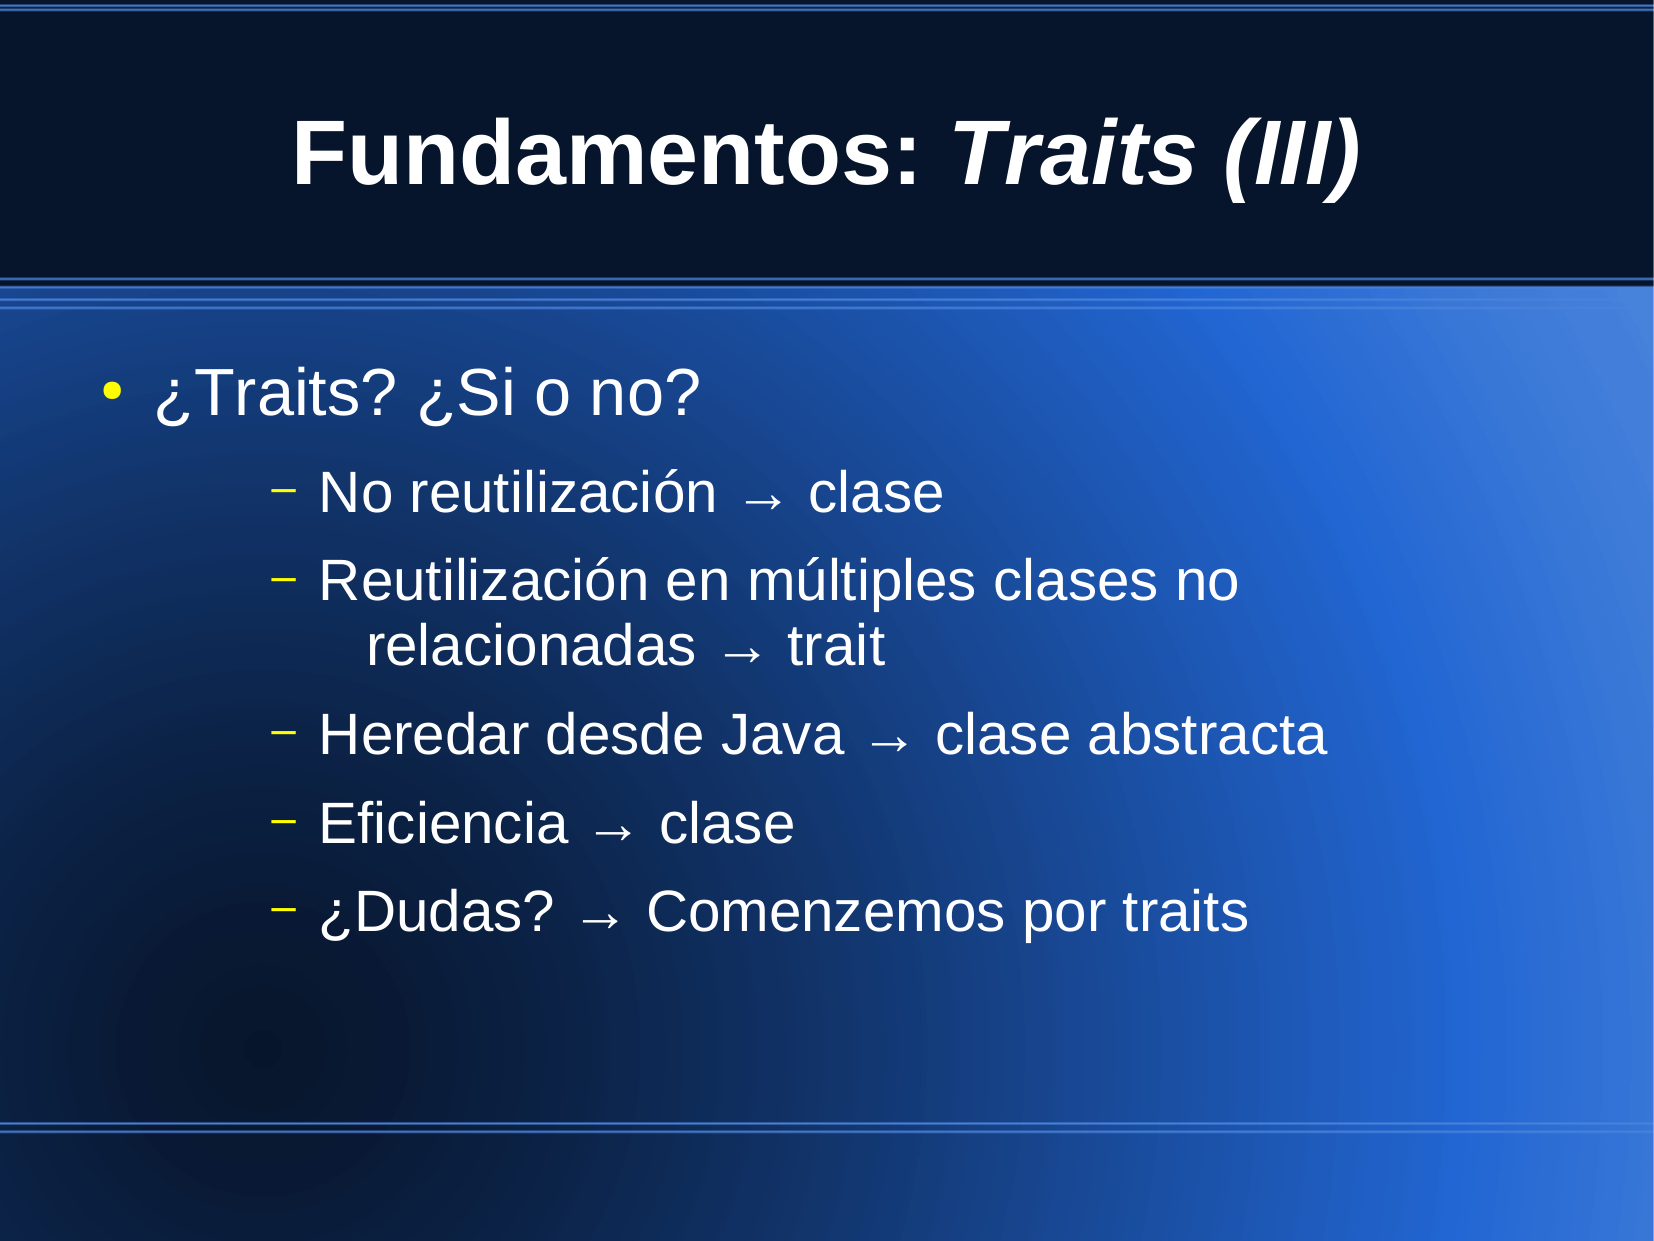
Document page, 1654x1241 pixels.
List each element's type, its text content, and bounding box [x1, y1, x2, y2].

list ¿Traits? ¿Si o no? No reutilización → clase Reutilización en múltiples clases no relacionadas → trait Heredar desde Java → clase abstracta Eficiencia → clase ¿Dudas? → Comenzemos por traits [82, 355, 1571, 1174]
title Fundamentos: Traits (III) [82, 49, 1571, 257]
picture [0, 0, 1654, 1241]
